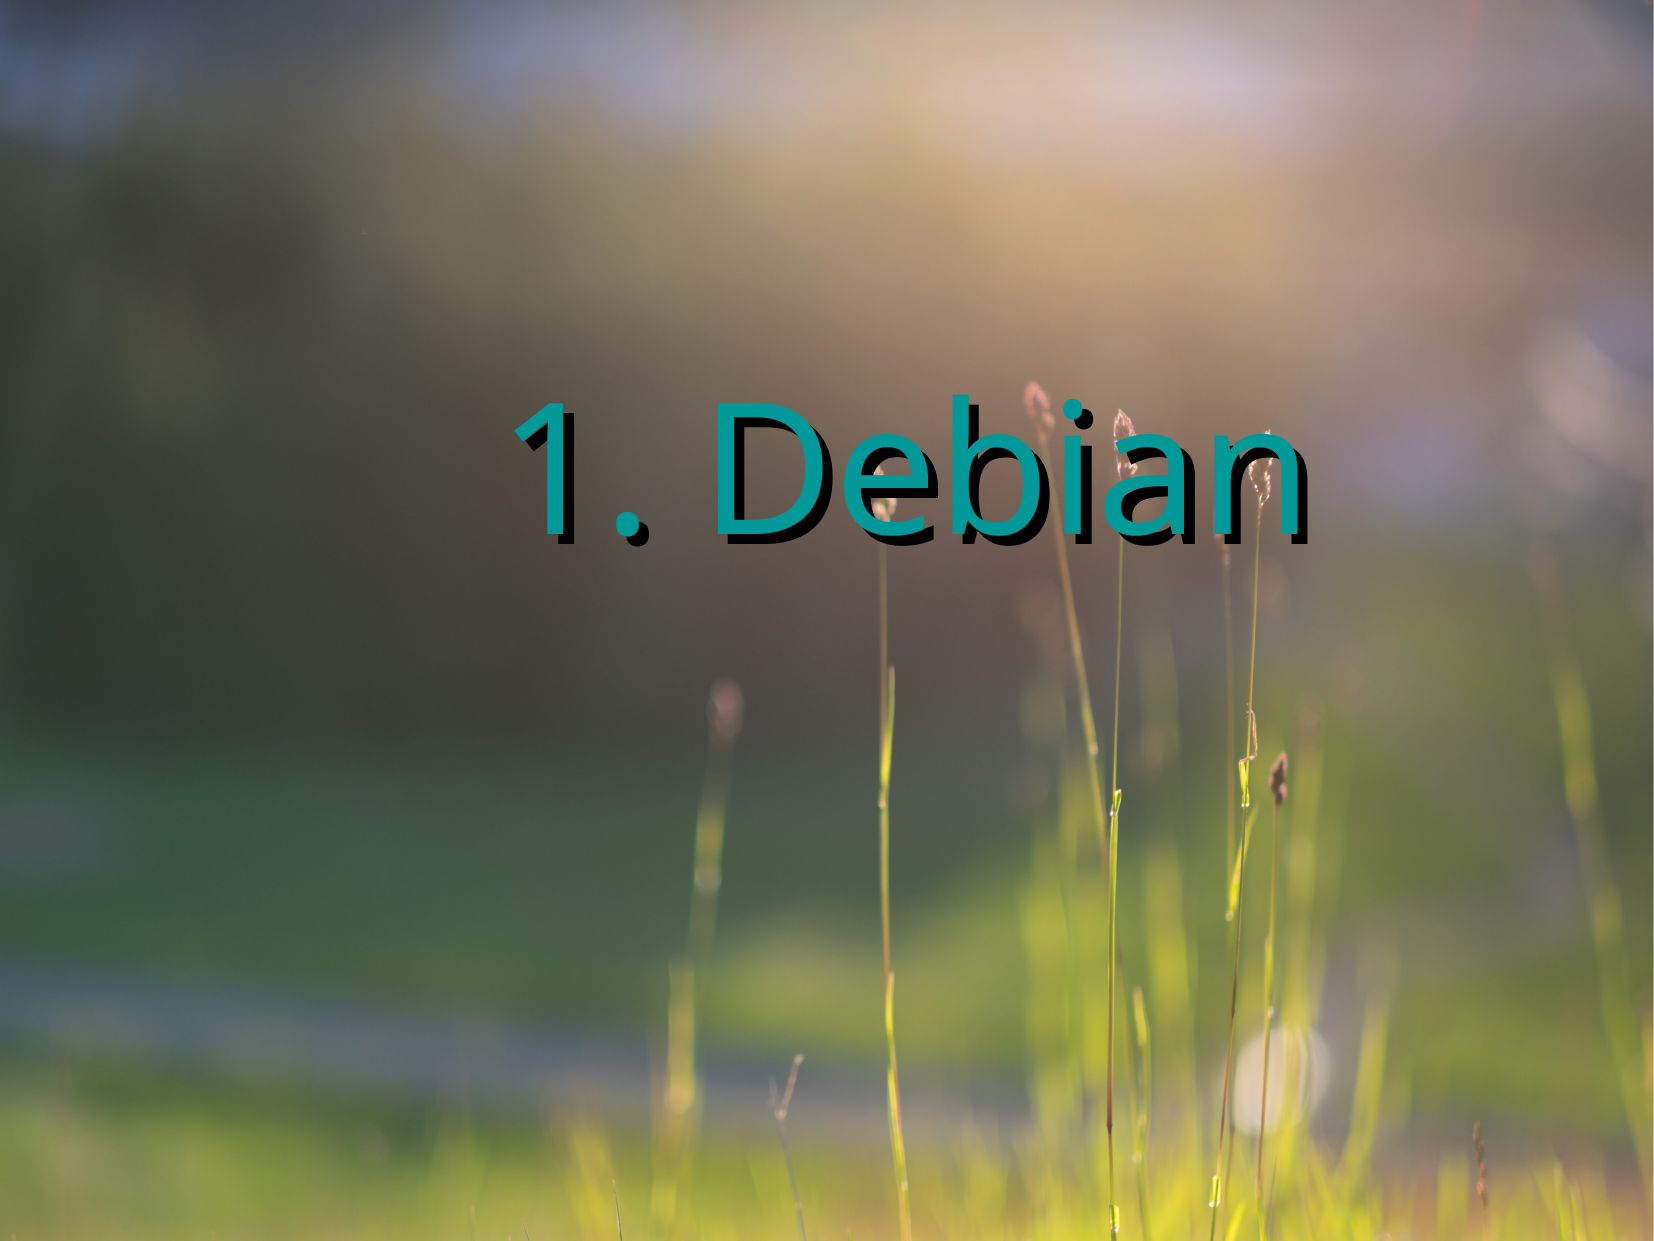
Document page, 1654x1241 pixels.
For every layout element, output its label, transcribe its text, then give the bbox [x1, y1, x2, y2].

text_box 1. Debian [484, 330, 1264, 529]
picture [0, 0, 1654, 1241]
